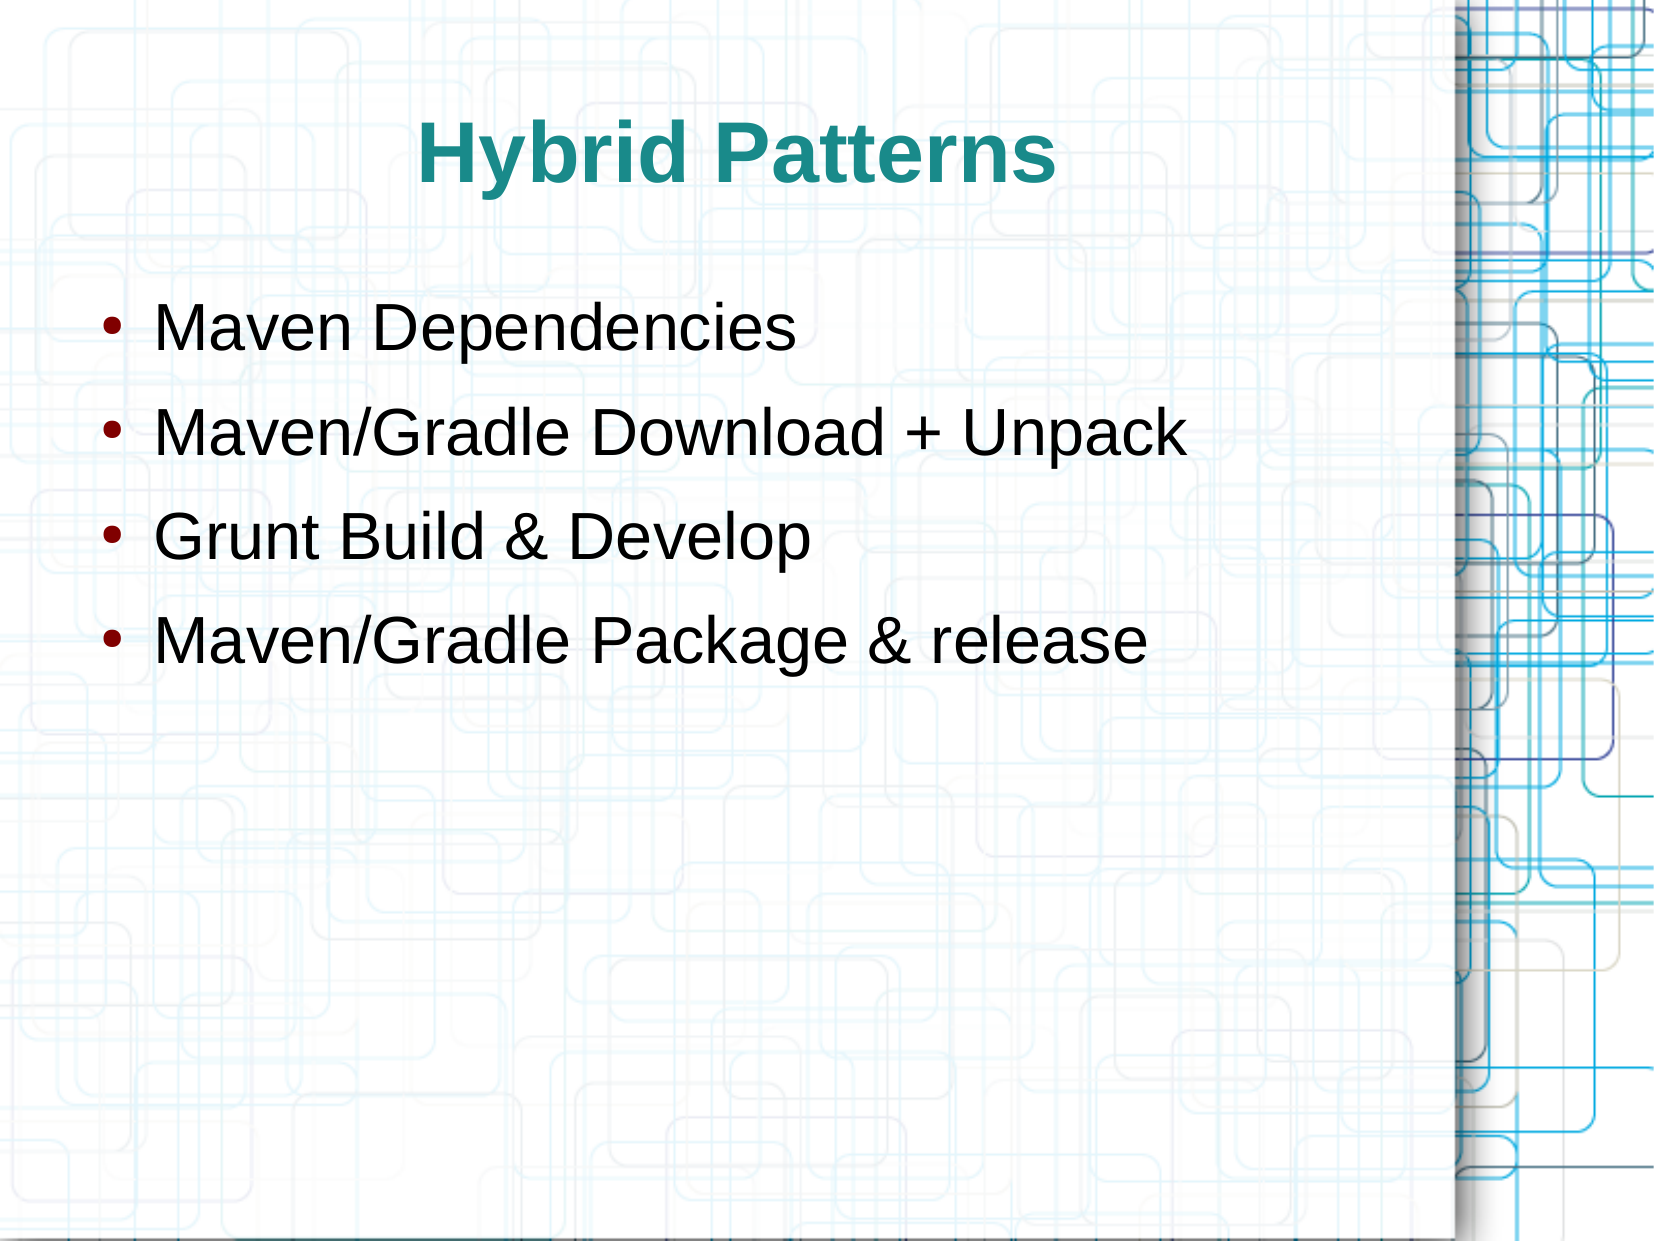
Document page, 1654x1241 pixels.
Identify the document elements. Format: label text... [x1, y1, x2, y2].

list Maven Dependencies Maven/Gradle Download + Unpack Grunt Build & Develop Maven/Gradle Package & release [82, 290, 1418, 1109]
title Hybrid Patterns [59, 49, 1418, 257]
picture [0, 0, 1654, 1241]
